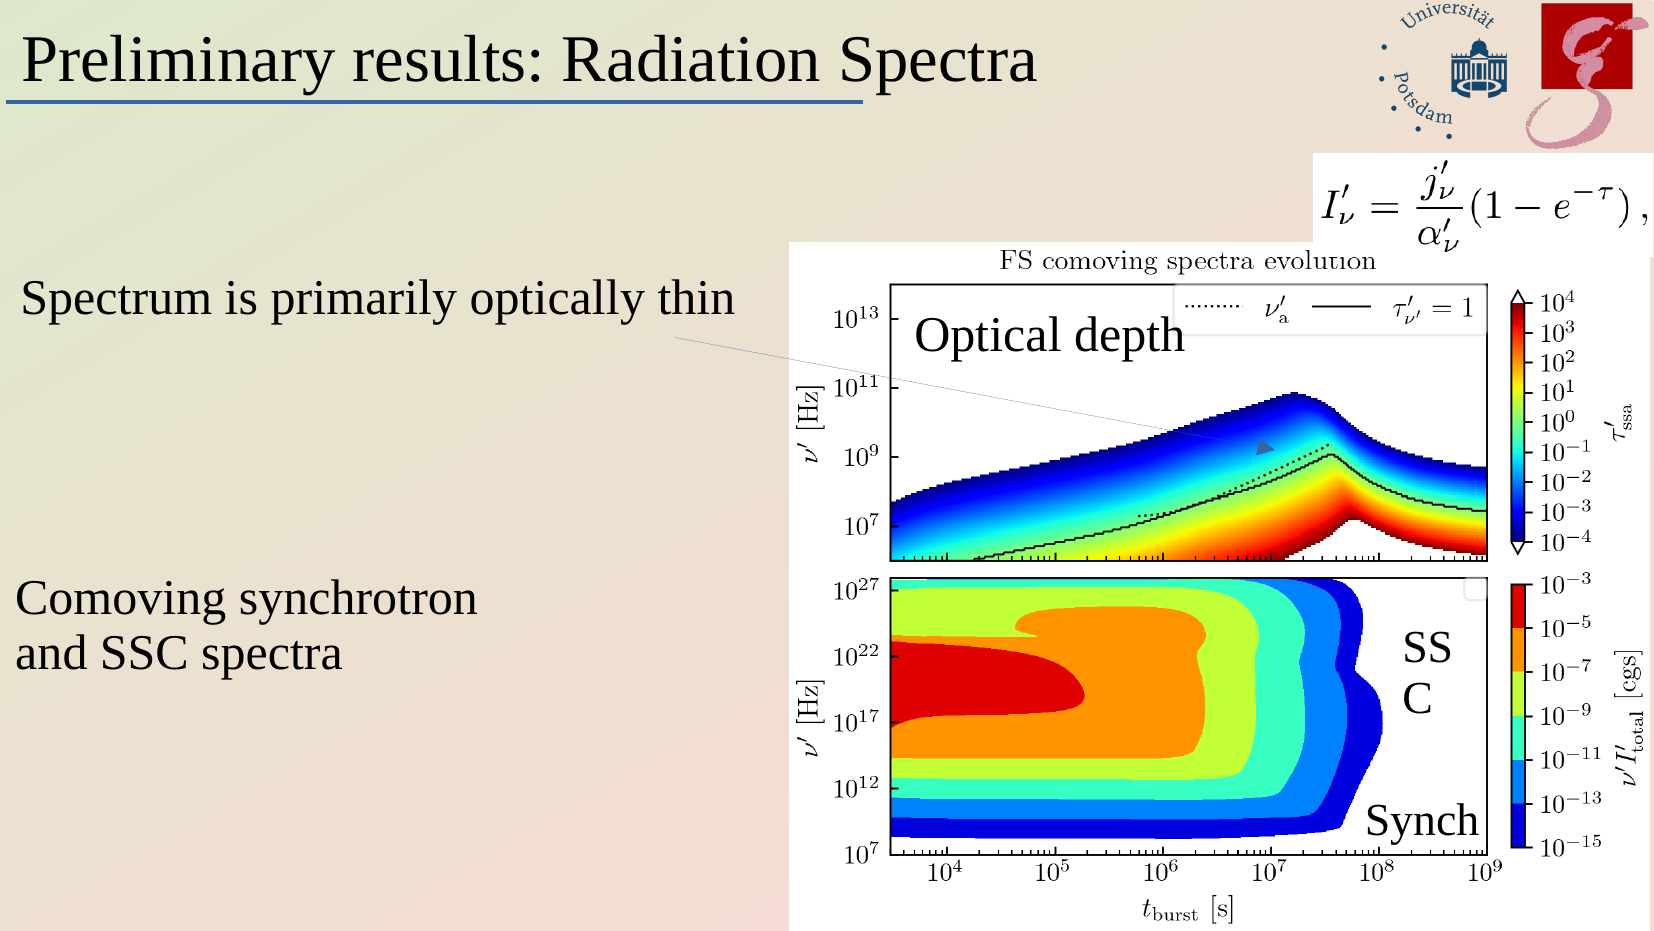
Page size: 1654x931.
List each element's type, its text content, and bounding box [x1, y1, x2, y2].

text_box SSC [1387, 614, 1498, 676]
text_box Optical depth [899, 300, 1201, 365]
text_box Synch [1350, 787, 1535, 863]
title Preliminary results: Radiation Spectra [20, 0, 1375, 118]
text_box Comoving synchrotron and SSC spectra [0, 562, 789, 678]
text_box Spectrum is primarily optically thin [5, 262, 751, 328]
picture [789, 0, 1654, 931]
